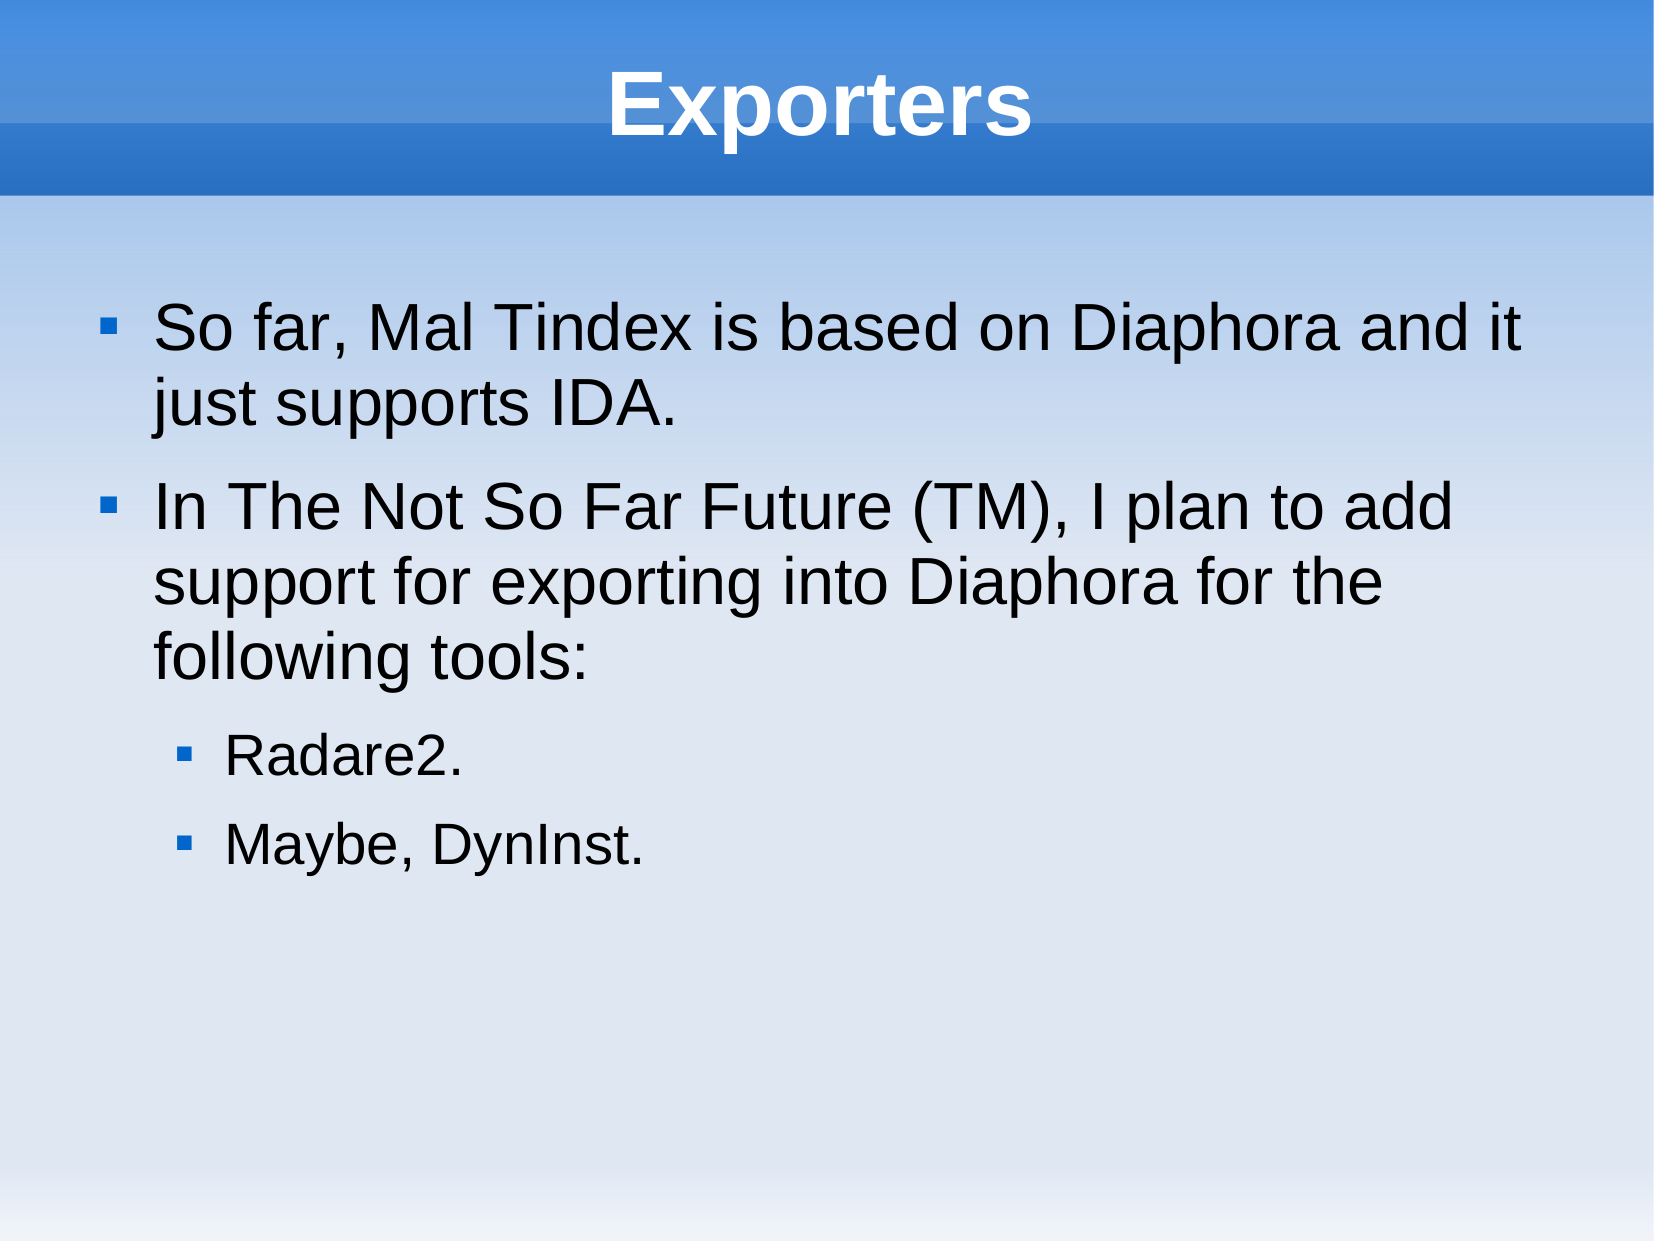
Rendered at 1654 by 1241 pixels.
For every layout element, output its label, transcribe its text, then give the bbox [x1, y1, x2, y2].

list So far, Mal Tindex is based on Diaphora and it just supports IDA. In The Not So Far Future (TM), I plan to add support for exporting into Diaphora for the following tools: Radare2. Maybe, DynInst. [82, 290, 1571, 1109]
picture [0, 0, 1654, 1241]
title Exporters [76, 0, 1565, 208]
